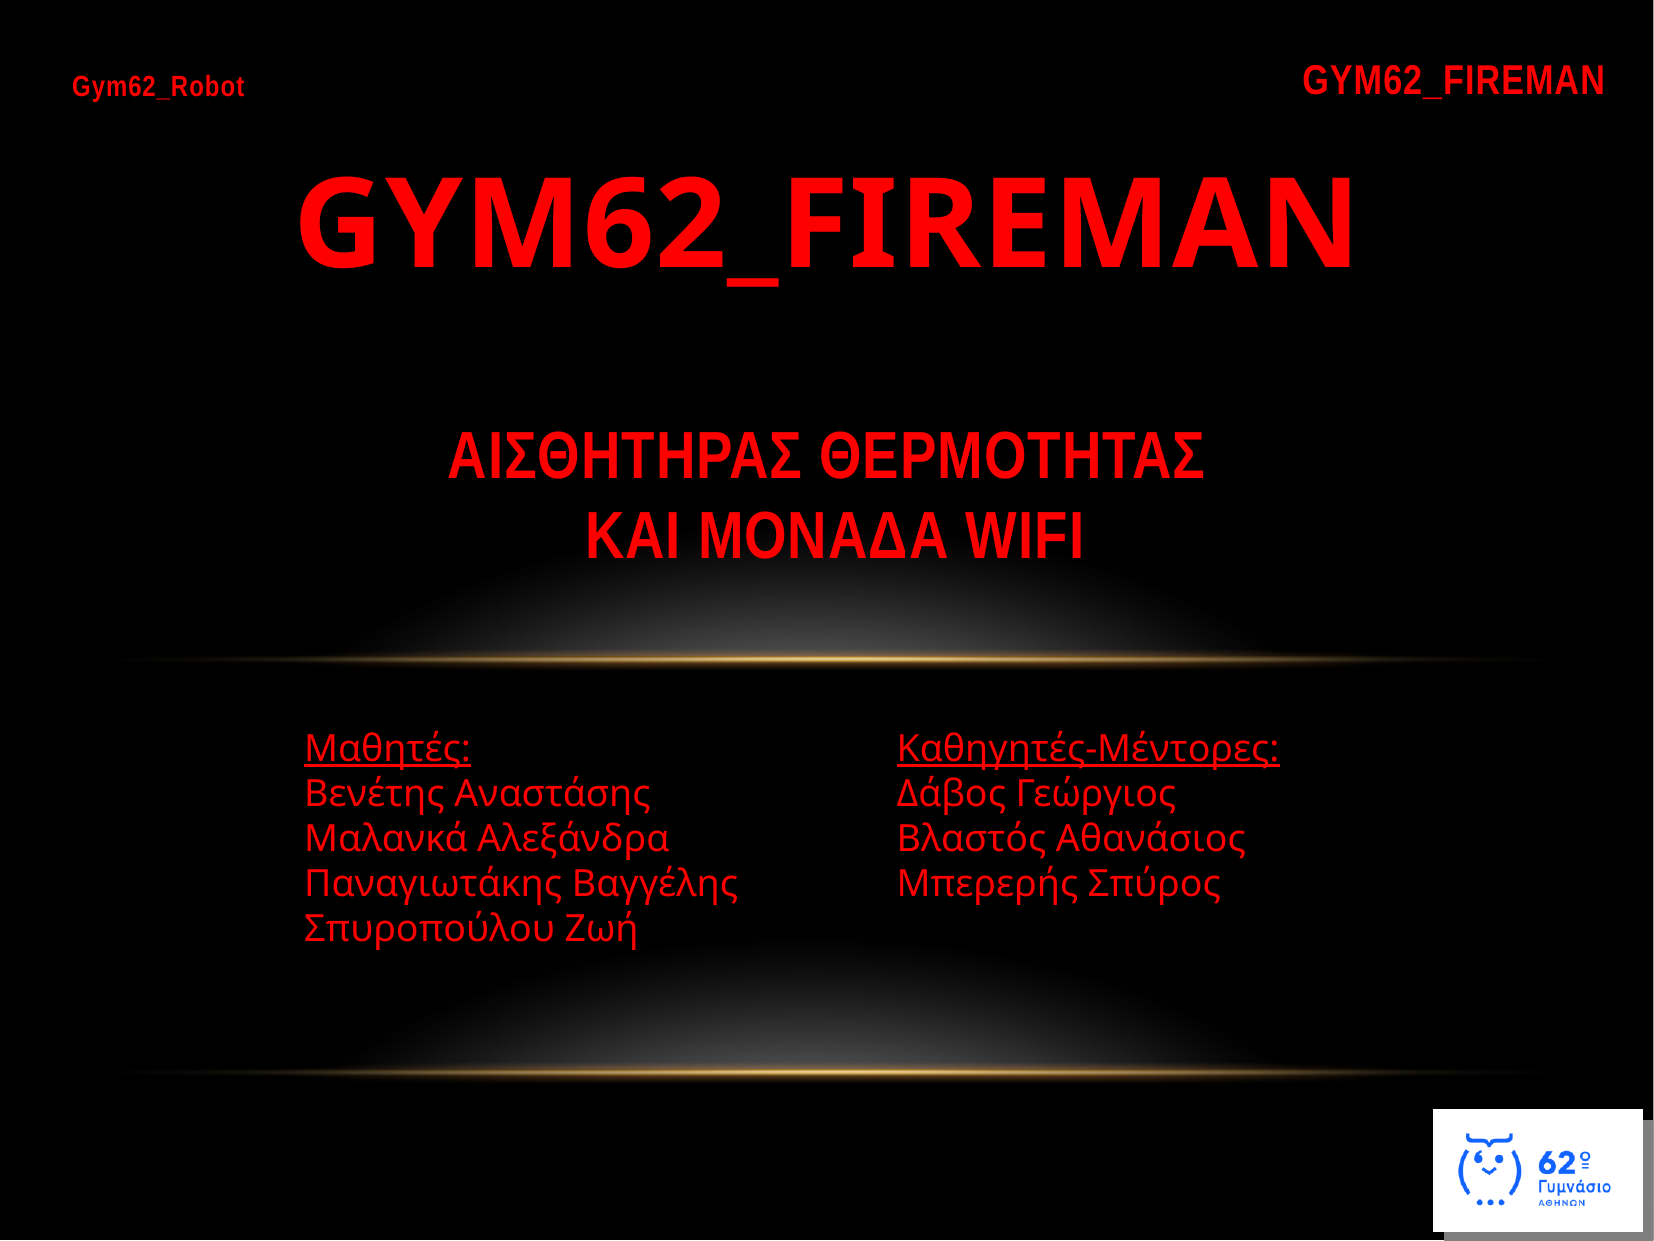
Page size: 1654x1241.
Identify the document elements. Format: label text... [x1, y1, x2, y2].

text_box Αισθητηρασ θερμοτητασ Kai Μοναδα Wifi [132, 363, 1538, 580]
text_box Gym62_FireMan [1260, 20, 1647, 111]
text_box Καθηγητές-Μέντορες: Δάβος Γεώργιος Βλαστός Αθανάσιος Μπερερής Σπύρος [881, 716, 1433, 981]
text_box Gym62_FireMan [112, 93, 1546, 301]
text_box Gym62_Robot [41, 41, 276, 111]
text_box Μαθητές: Βενέτης Αναστάσης Μαλανκά Αλεξάνδρα Παναγιωτάκης Βαγγέλης Σπυροπούλου Ζωή [289, 716, 800, 1081]
picture [0, 0, 1654, 1240]
